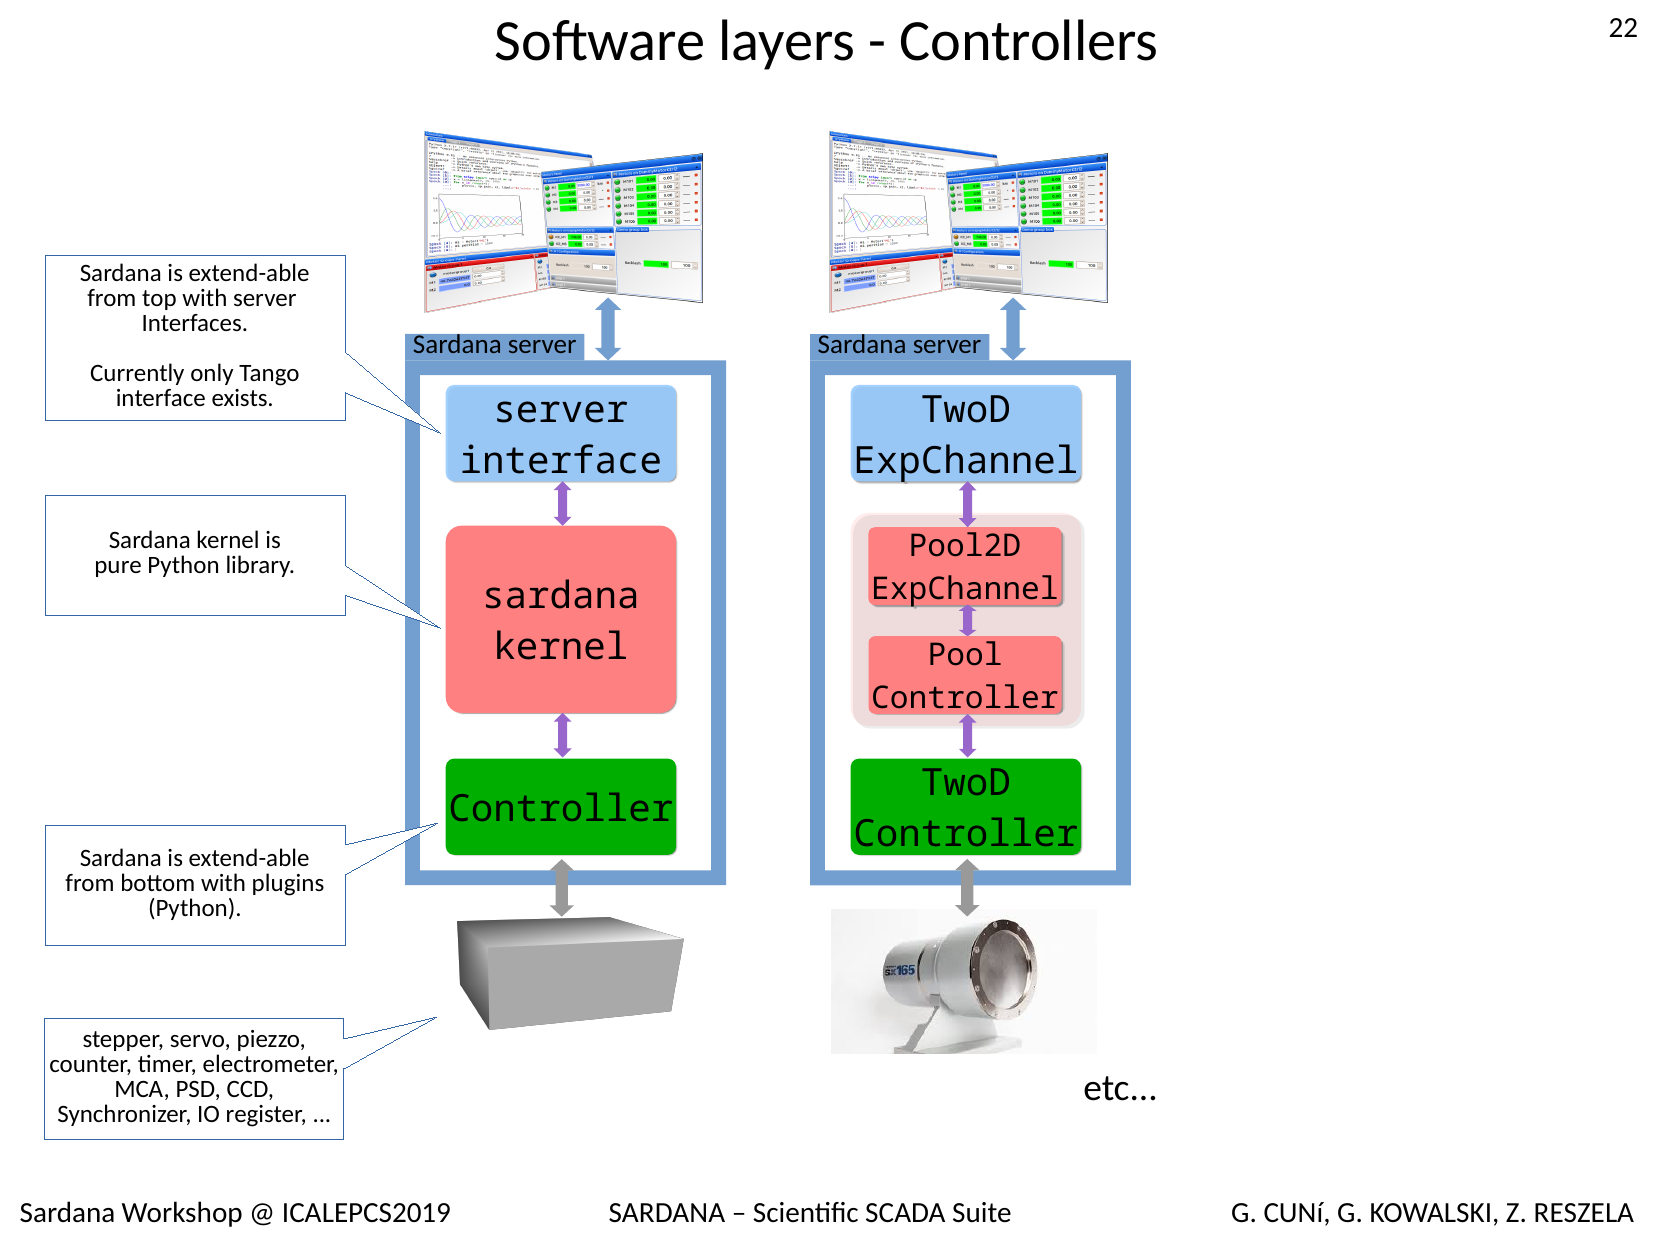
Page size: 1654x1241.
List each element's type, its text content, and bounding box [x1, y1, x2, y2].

title Software layers - Controllers [82, 2, 1571, 91]
text_box sardana kernel [445, 525, 677, 713]
text_box server interface [445, 384, 677, 482]
text_box [553, 481, 572, 526]
picture [811, 131, 1108, 314]
text_box [553, 712, 572, 758]
text_box [810, 297, 1131, 917]
text_box stepper, servo, piezzo, counter, timer, electrometer, MCA, PSD, CCD, Synchronizer, IO register, ... [44, 1017, 437, 1140]
picture [406, 131, 703, 314]
picture [831, 909, 1097, 1054]
text_box etc... [1068, 1065, 1204, 1118]
text_box Pool2D ExpChannel [868, 527, 1062, 606]
text_box [405, 297, 727, 917]
text_box Sardana is extend-able from bottom with plugins (Python). [45, 823, 438, 946]
text_box TwoD Controller [850, 758, 1082, 855]
text_box Sardana server [810, 334, 990, 361]
text_box Pool Controller [868, 636, 1062, 714]
text_box Sardana kernel is pure Python library. [45, 495, 441, 629]
text_box [405, 617, 420, 830]
text_box [405, 419, 420, 613]
text_box Sardana is extend-able from top with server Interfaces. Currently only Tango interface exists. [45, 255, 441, 434]
text_box Sardana server [405, 333, 585, 361]
text_box TwoD ExpChannel [850, 384, 1082, 482]
text_box Controller [445, 758, 677, 855]
